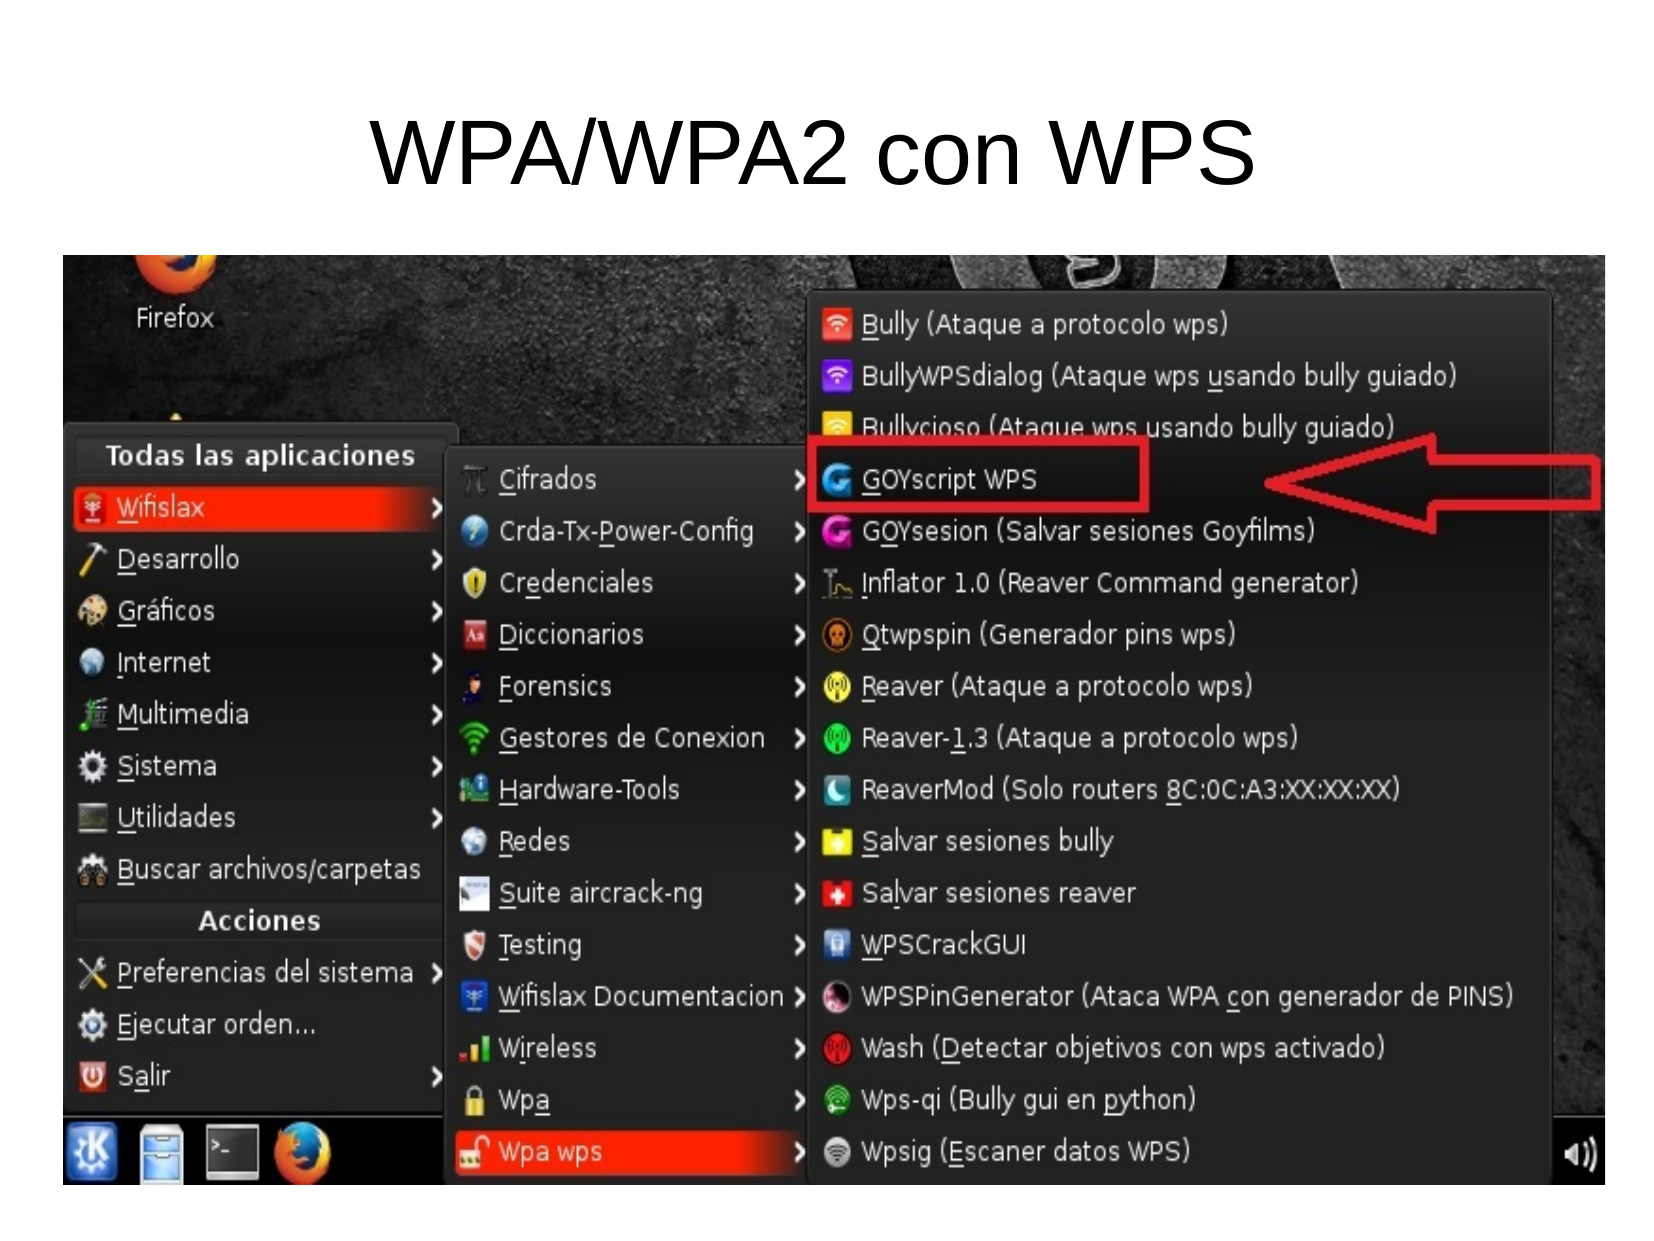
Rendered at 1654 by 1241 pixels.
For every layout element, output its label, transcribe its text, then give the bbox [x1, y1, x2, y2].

title WPA/WPA2 con WPS [82, 49, 1571, 255]
picture [45, 255, 1606, 1186]
